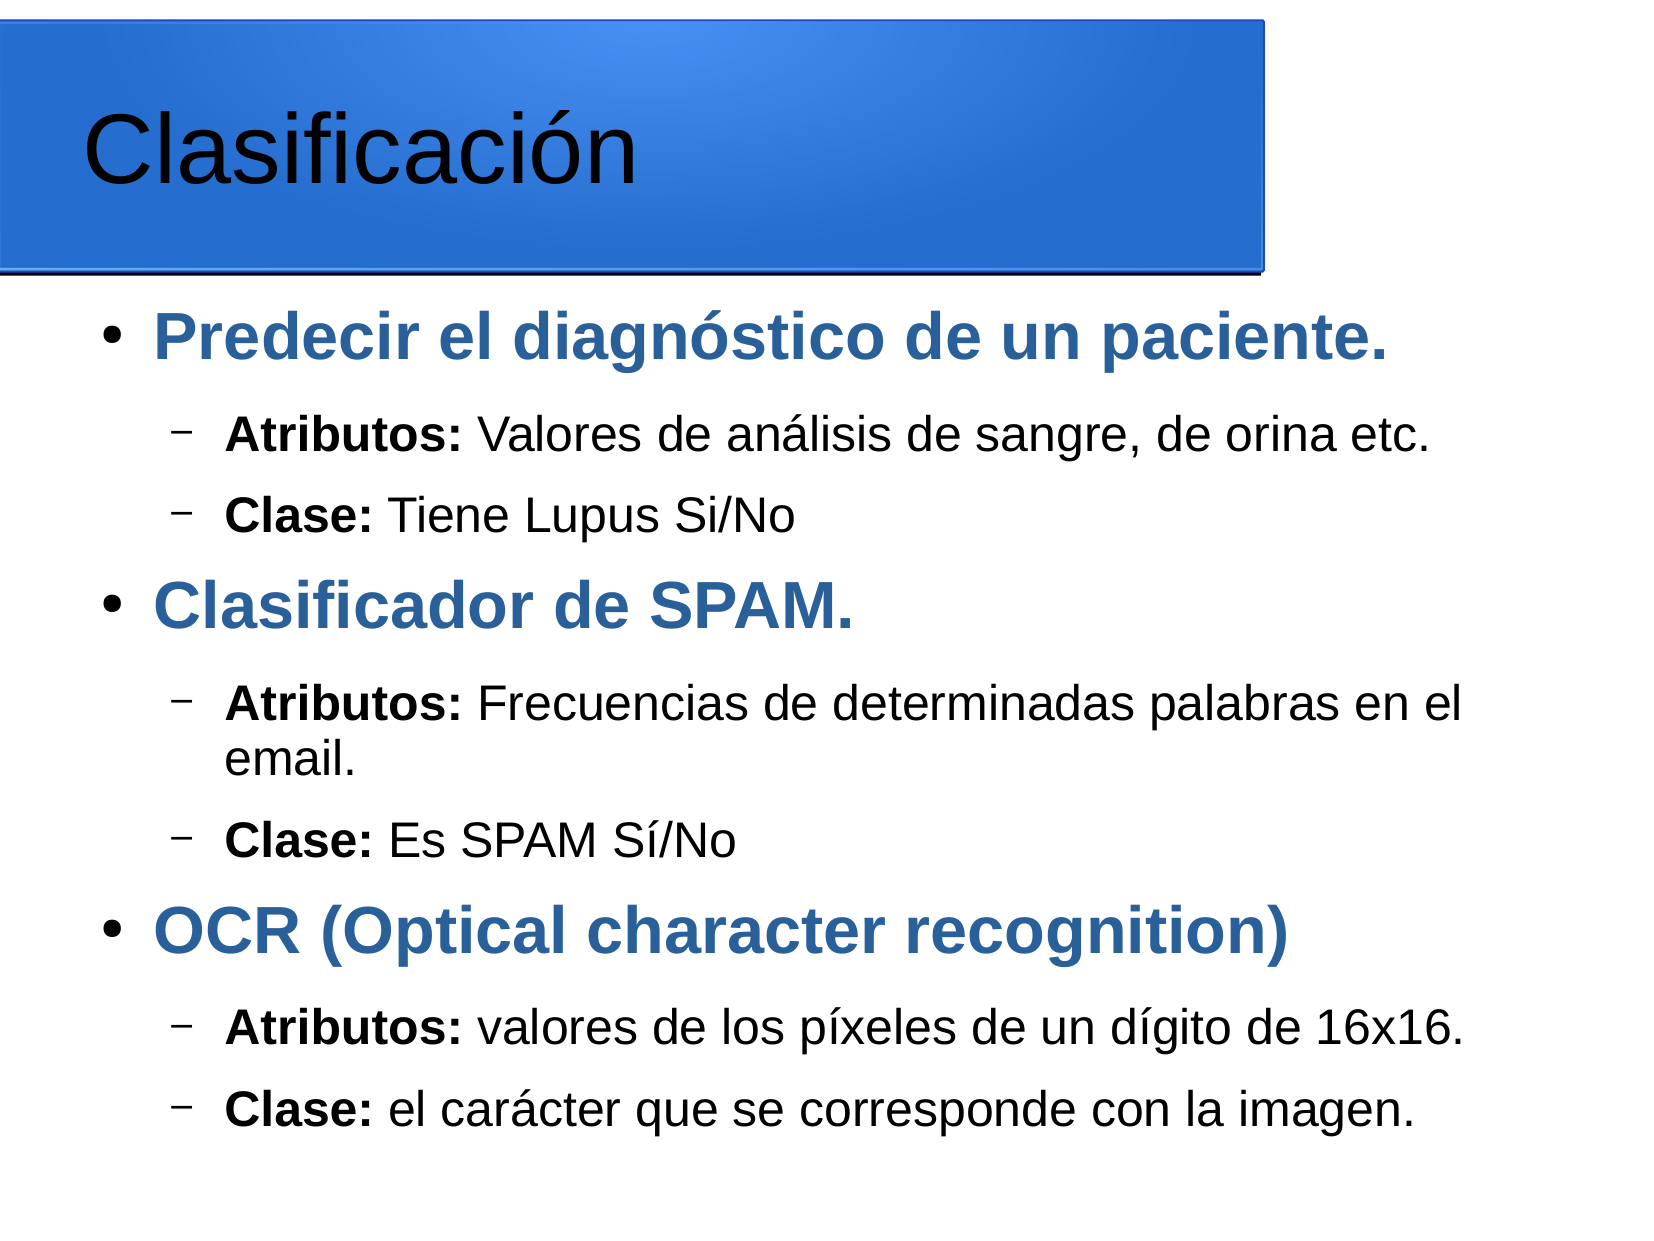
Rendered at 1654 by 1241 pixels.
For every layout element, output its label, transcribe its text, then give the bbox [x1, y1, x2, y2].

title Clasificación [82, 47, 1235, 252]
list Predecir el diagnóstico de un paciente. Atributos: Valores de análisis de sangre, de orina etc. Clase: Tiene Lupus Si/No Clasificador de SPAM. Atributos: Frecuencias de determinadas palabras en el email. Clase: Es SPAM Sí/No OCR (Optical character recognition) Atributos: valores de los píxeles de un dígito de 16x16. Clase: el carácter que se corresponde con la imagen. [82, 299, 1571, 1019]
